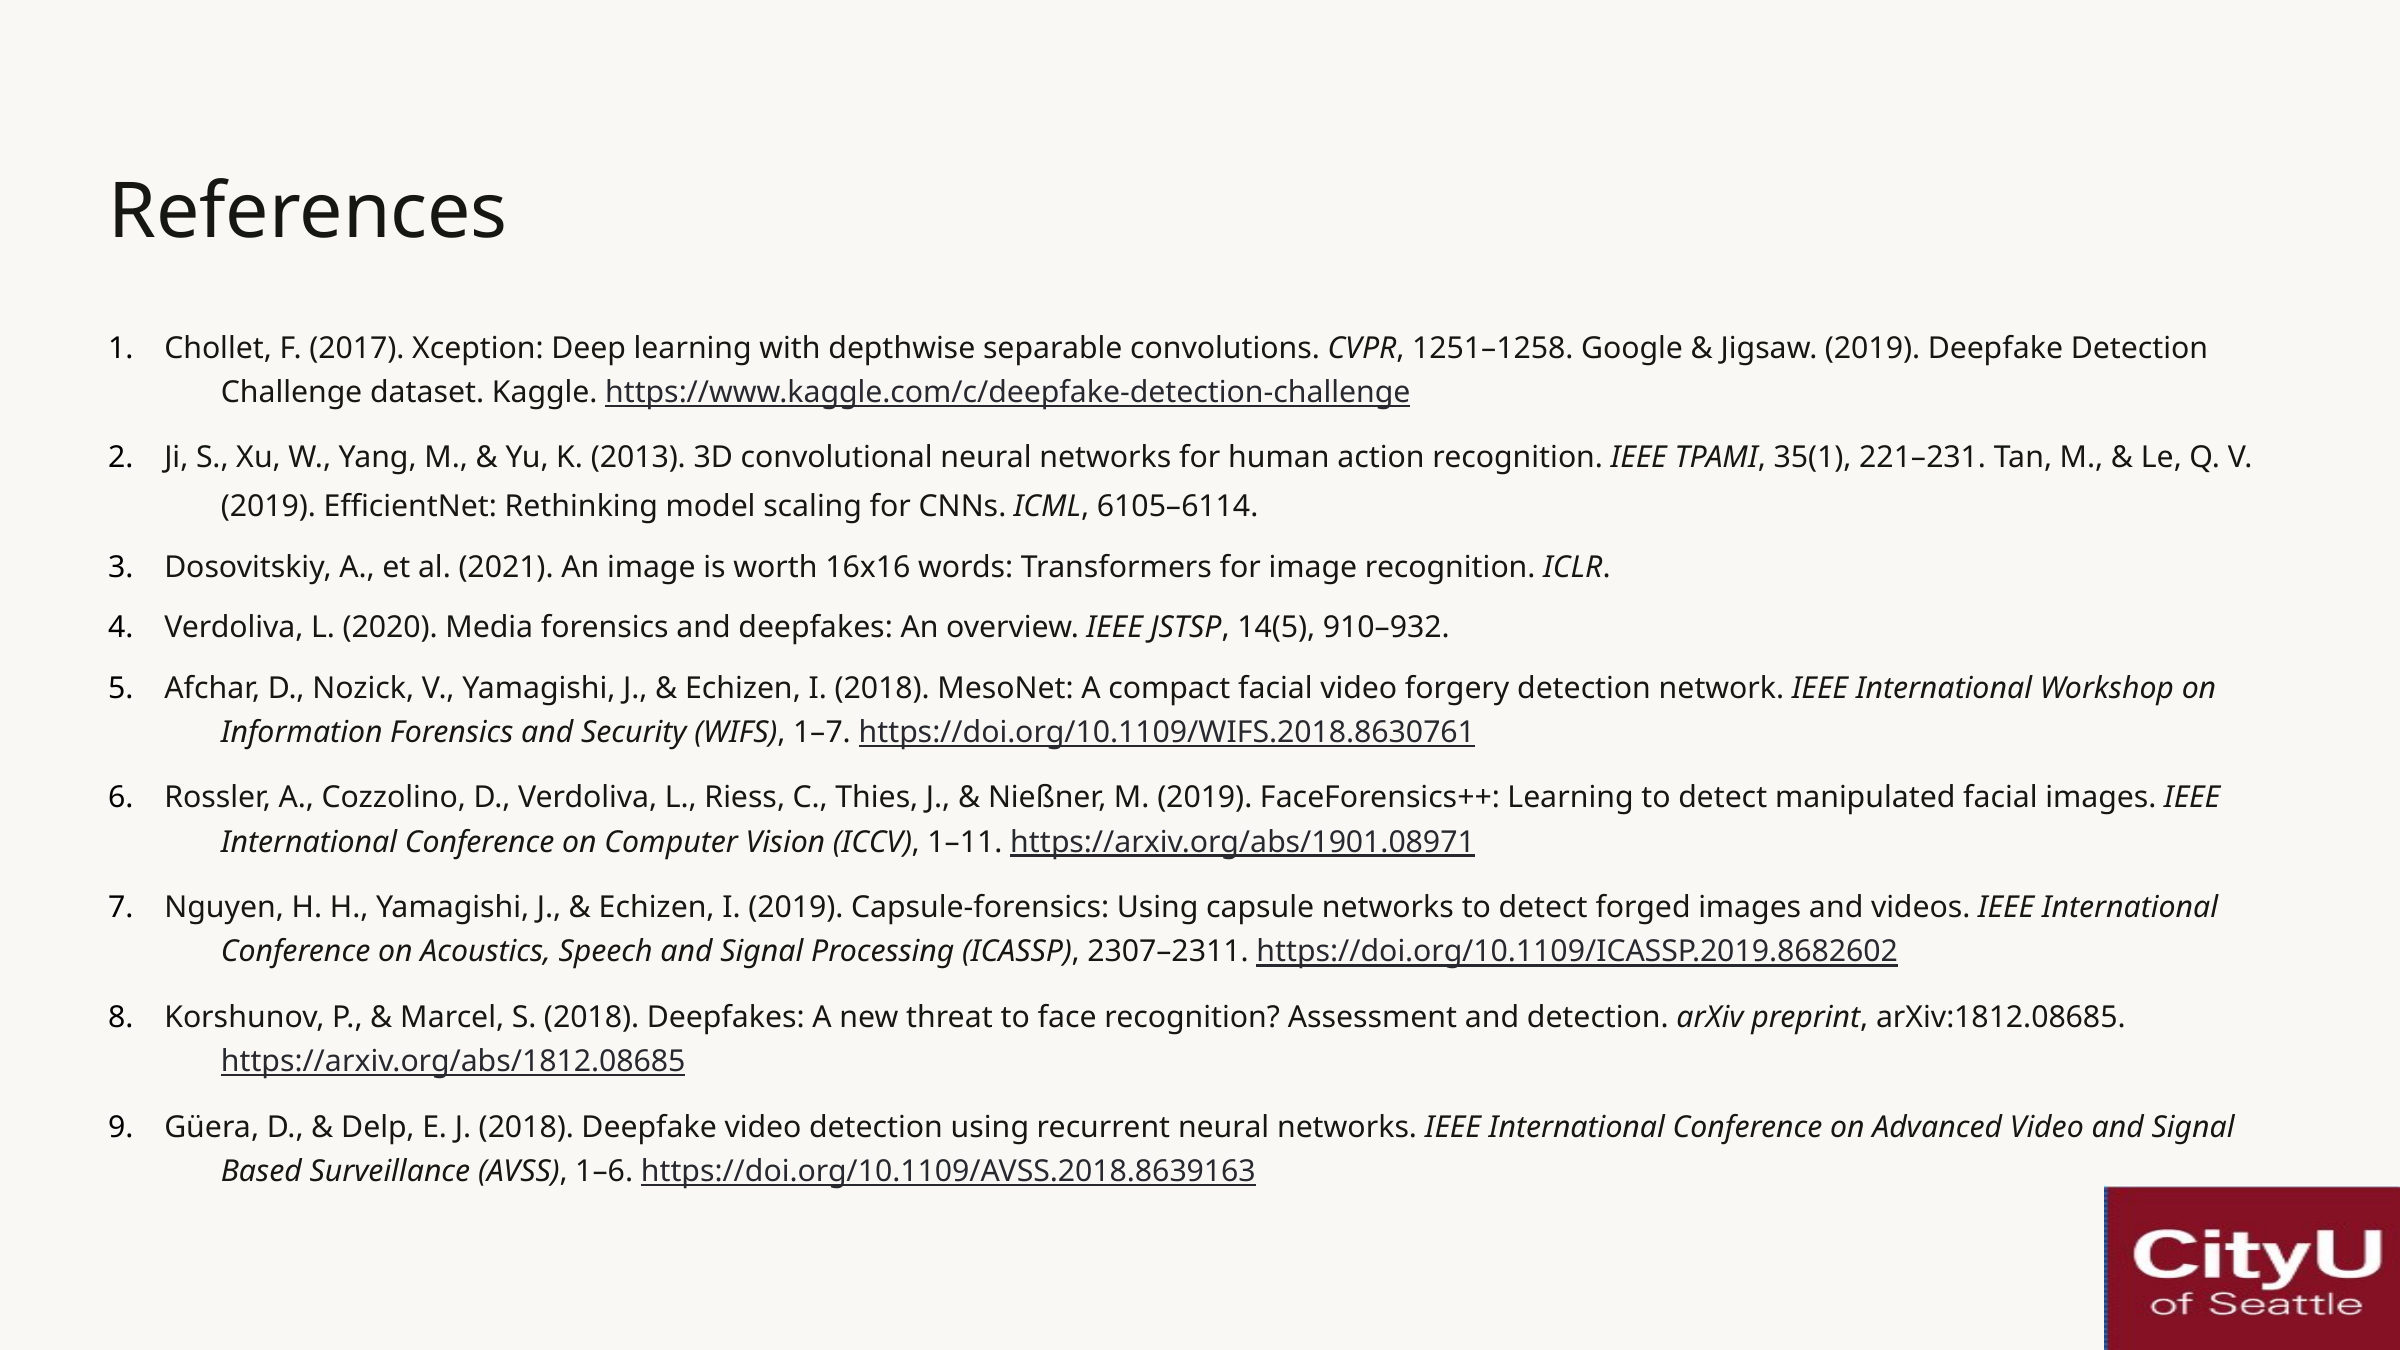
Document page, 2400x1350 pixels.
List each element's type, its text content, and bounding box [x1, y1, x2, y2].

text_box Verdoliva, L. (2020). Media forensics and deepfakes: An overview. IEEE JSTSP, 14(5), 910–932. [108, 595, 2292, 644]
picture [2104, 1185, 2400, 1350]
text_box Afchar, D., Nozick, V., Yamagishi, J., & Echizen, I. (2018). MesoNet: A compact facial video forgery detection network. IEEE International Workshop on Information Forensics and Security (WIFS), 1–7. https://doi.org/10.1109/WIFS.2018.8630761 [108, 655, 2292, 754]
text_box Rossler, A., Cozzolino, D., Verdoliva, L., Riess, C., Thies, J., & Nießner, M. (2019). FaceForensics++: Learning to detect manipulated facial images. IEEE International Conference on Computer Vision (ICCV), 1–11. https://arxiv.org/abs/1901.08971 [108, 765, 2292, 864]
text_box Nguyen, H. H., Yamagishi, J., & Echizen, I. (2019). Capsule-forensics: Using capsule networks to detect forged images and videos. IEEE International Conference on Acoustics, Speech and Signal Processing (ICASSP), 2307–2311. https://doi.org/10.1109/ICASSP.2019.8682602 [108, 875, 2292, 974]
text_box Korshunov, P., & Marcel, S. (2018). Deepfakes: A new threat to face recognition? Assessment and detection. arXiv preprint, arXiv:1812.08685. https://arxiv.org/abs/1812.08685 [108, 984, 2292, 1083]
text_box Güera, D., & Delp, E. J. (2018). Deepfake video detection using recurrent neural networks. IEEE International Conference on Advanced Video and Signal Based Surveillance (AVSS), 1–6. https://doi.org/10.1109/AVSS.2018.8639163 [108, 1094, 2292, 1193]
text_box Chollet, F. (2017). Xception: Deep learning with depthwise separable convolutions. CVPR, 1251–1258. Google & Jigsaw. (2019). Deepfake Detection Challenge dataset. Kaggle. https://www.kaggle.com/c/deepfake-detection-challenge [108, 315, 2292, 414]
text_box Ji, S., Xu, W., Yang, M., & Yu, K. (2013). 3D convolutional neural networks for human action recognition. IEEE TPAMI, 35(1), 221–231. Tan, M., & Le, Q. V. (2019). EfficientNet: Rethinking model scaling for CNNs. ICML, 6105–6114. [108, 425, 2292, 524]
text_box References [108, 157, 881, 254]
text_box Dosovitskiy, A., et al. (2021). An image is worth 16x16 words: Transformers for image recognition. ICLR. [108, 535, 2292, 584]
